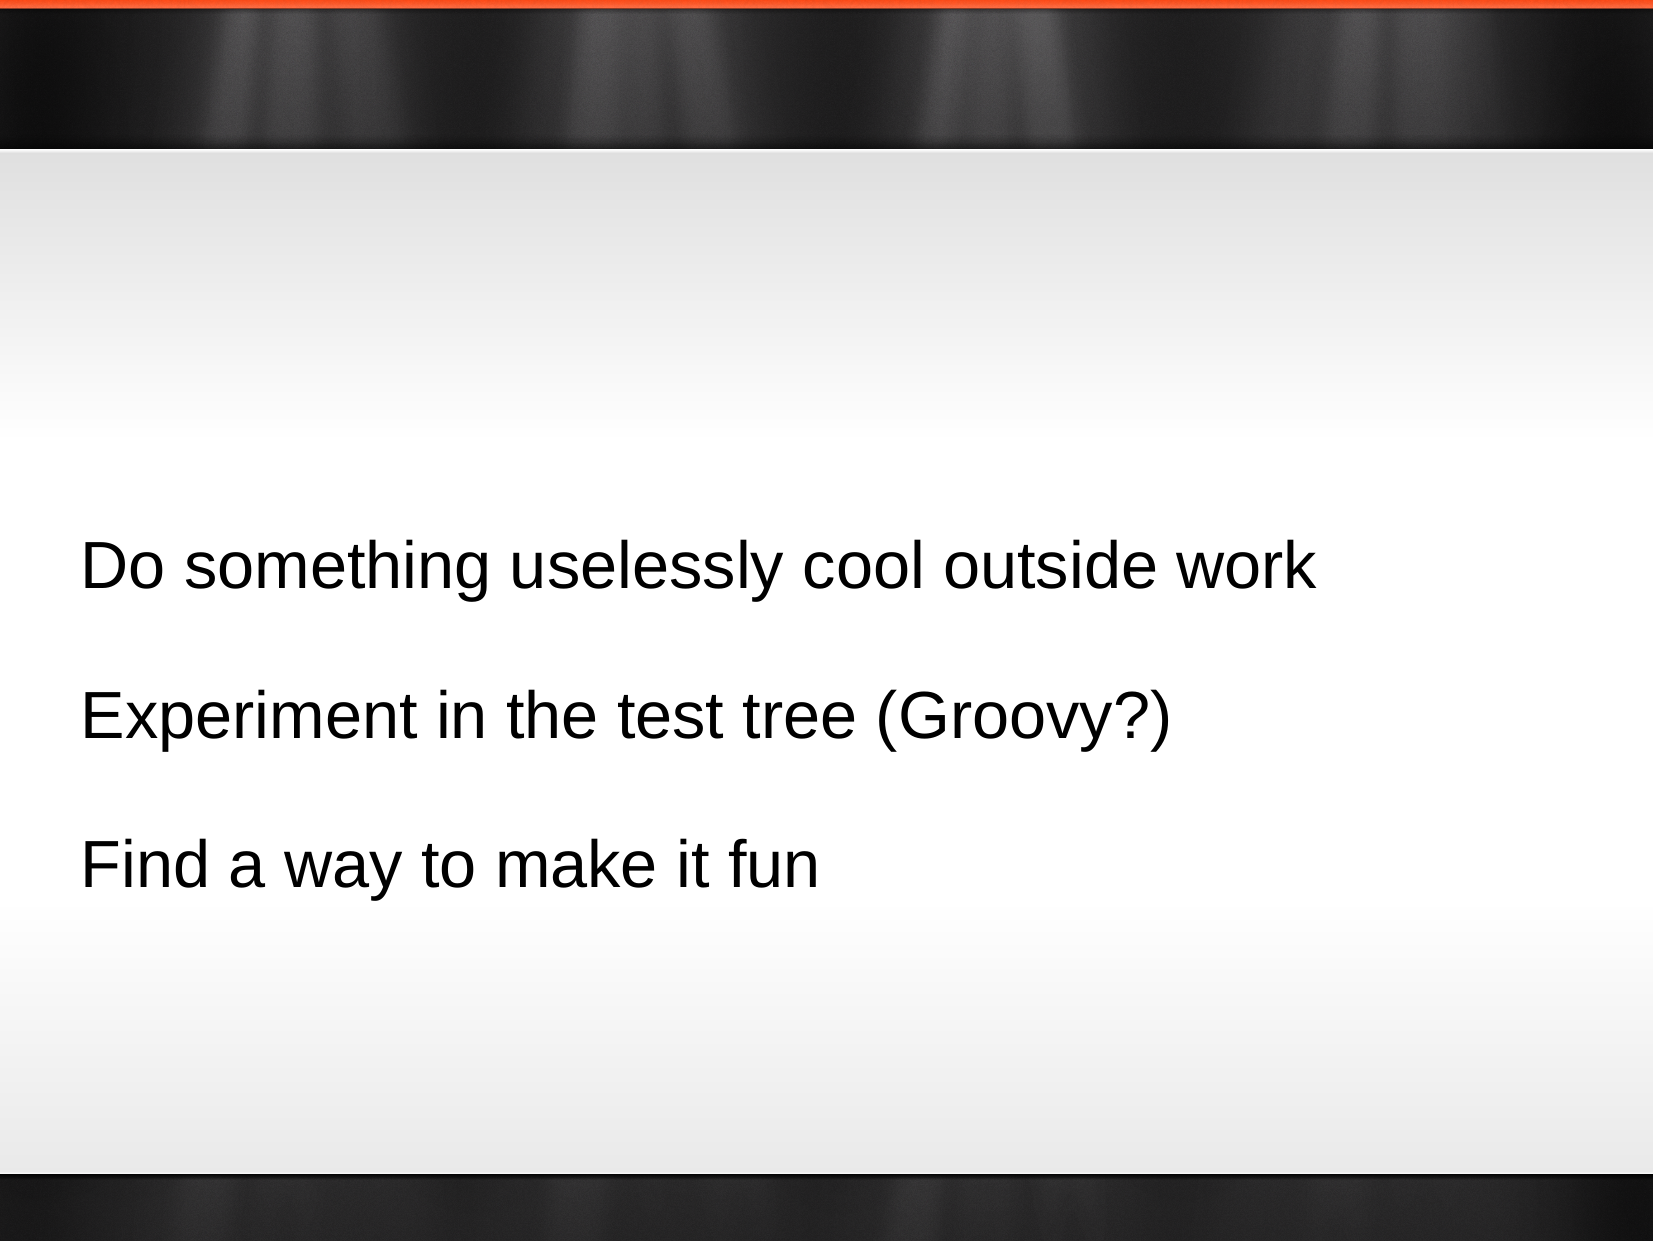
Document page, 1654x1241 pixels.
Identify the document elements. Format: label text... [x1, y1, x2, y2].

subtitle Do something uselessly cool outside work Experiment in the test tree (Groovy?) Find a way to make it fun [80, 305, 1569, 1125]
picture [0, 0, 1653, 1241]
